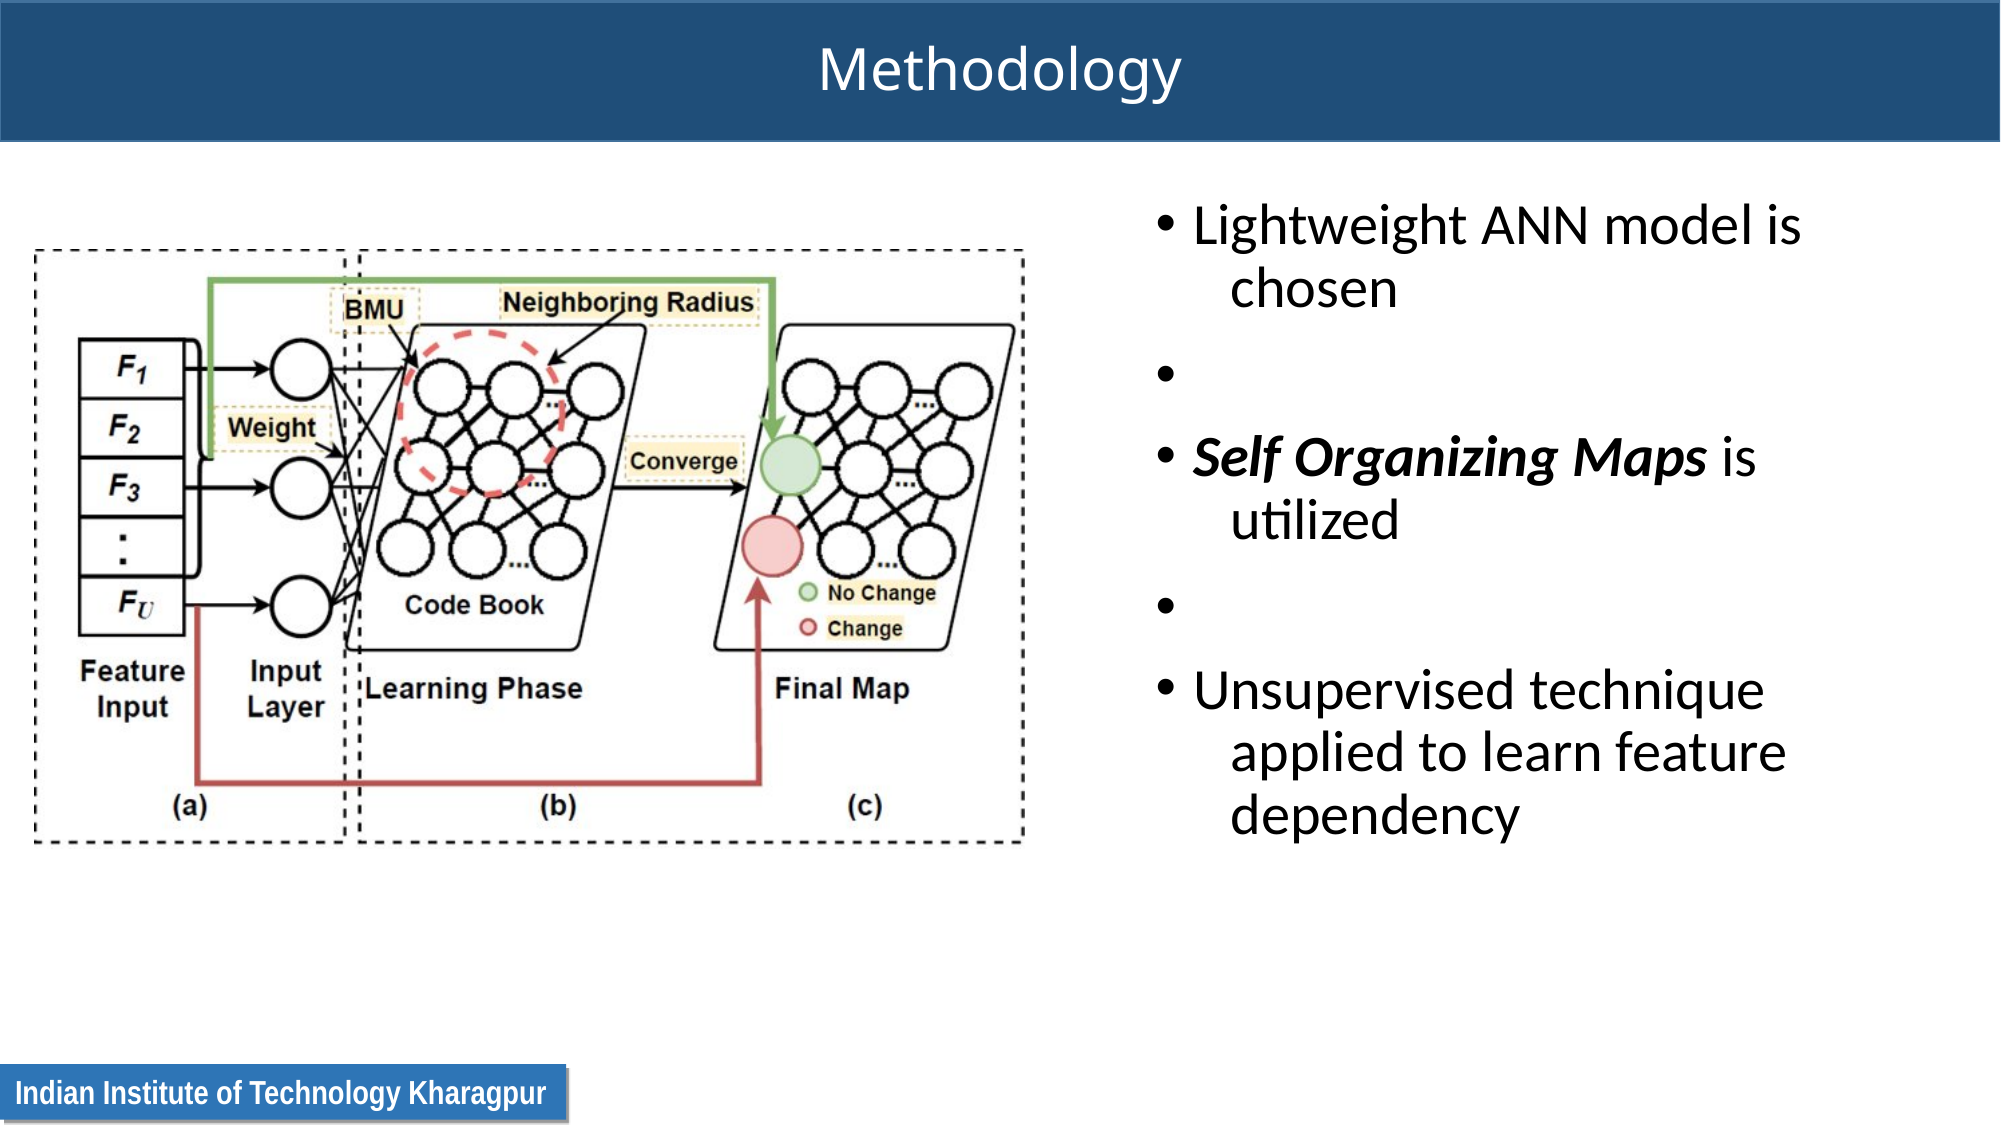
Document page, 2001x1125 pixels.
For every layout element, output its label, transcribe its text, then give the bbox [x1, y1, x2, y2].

list Lightweight ANN model is chosen Self Organizing Maps is utilized Unsupervised technique applied to learn feature dependency [1140, 186, 1954, 1065]
picture [34, 249, 1025, 849]
title Methodology [0, 1, 2000, 141]
